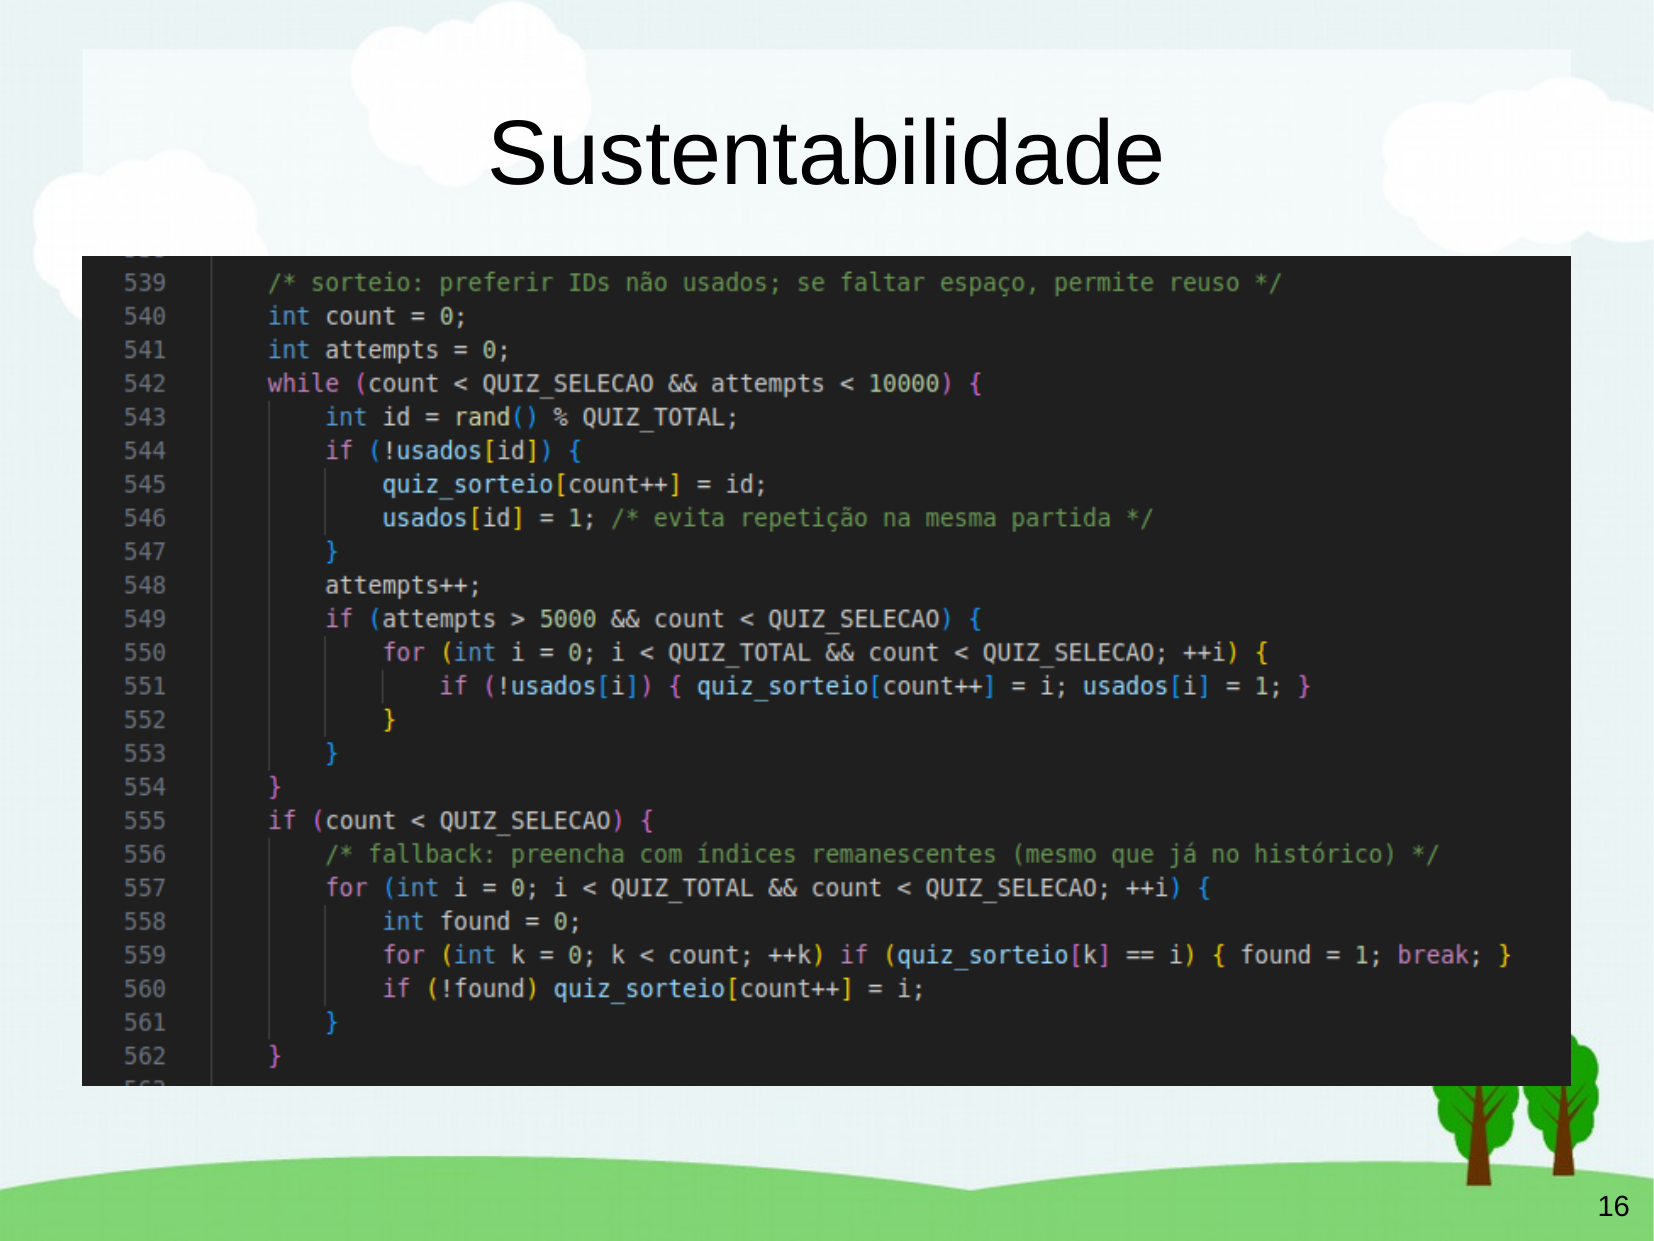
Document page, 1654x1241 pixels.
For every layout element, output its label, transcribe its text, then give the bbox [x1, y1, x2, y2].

title Sustentabilidade [82, 49, 1571, 256]
picture [0, 0, 1654, 1241]
